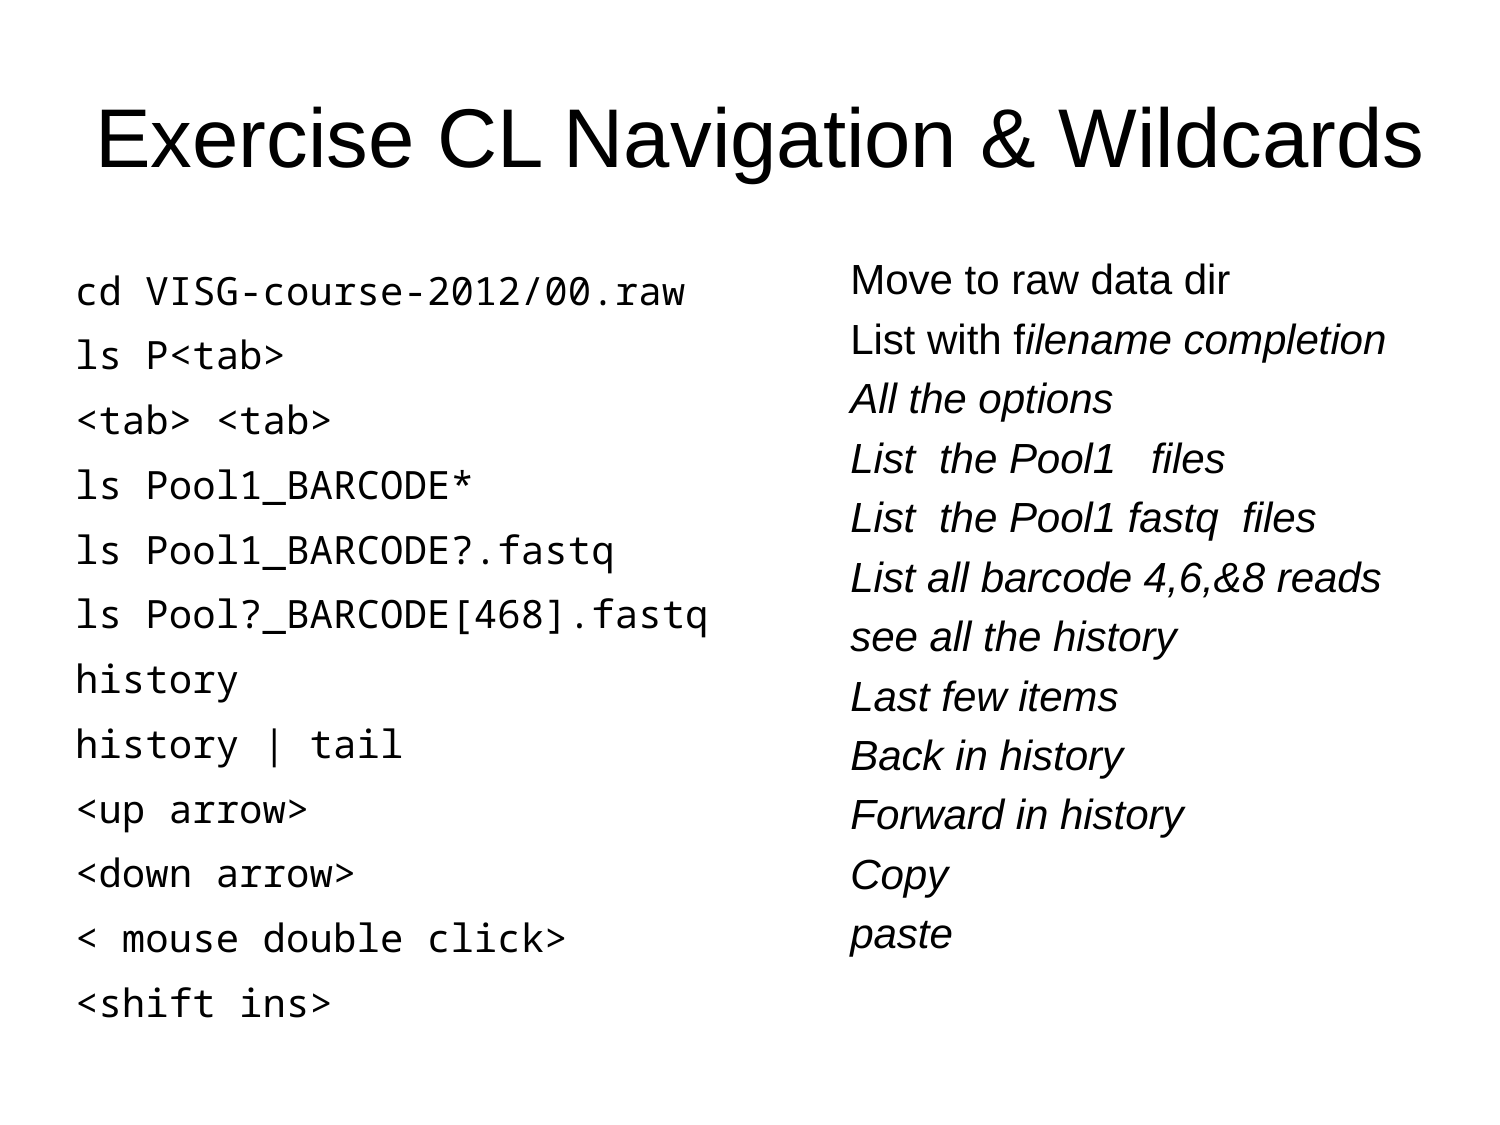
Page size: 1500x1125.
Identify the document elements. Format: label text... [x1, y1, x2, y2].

title Exercise CL Navigation & Wildcards [42, 44, 1478, 233]
list cd VISG-course-2012/00.raw ls P<tab> <tab> <tab> ls Pool1_BARCODE* ls Pool1_BARCODE?.fastq ls Pool?_BARCODE[468].fastq history history | tail <up arrow> <down arrow> < mouse double click> <shift ins> [75, 263, 758, 1043]
list Move to raw data dir List with filename completion All the options List the Pool1 files List the Pool1 fastq files List all barcode 4,6,&8 reads see all the history Last few items Back in history Forward in history Copy paste [850, 257, 1418, 986]
